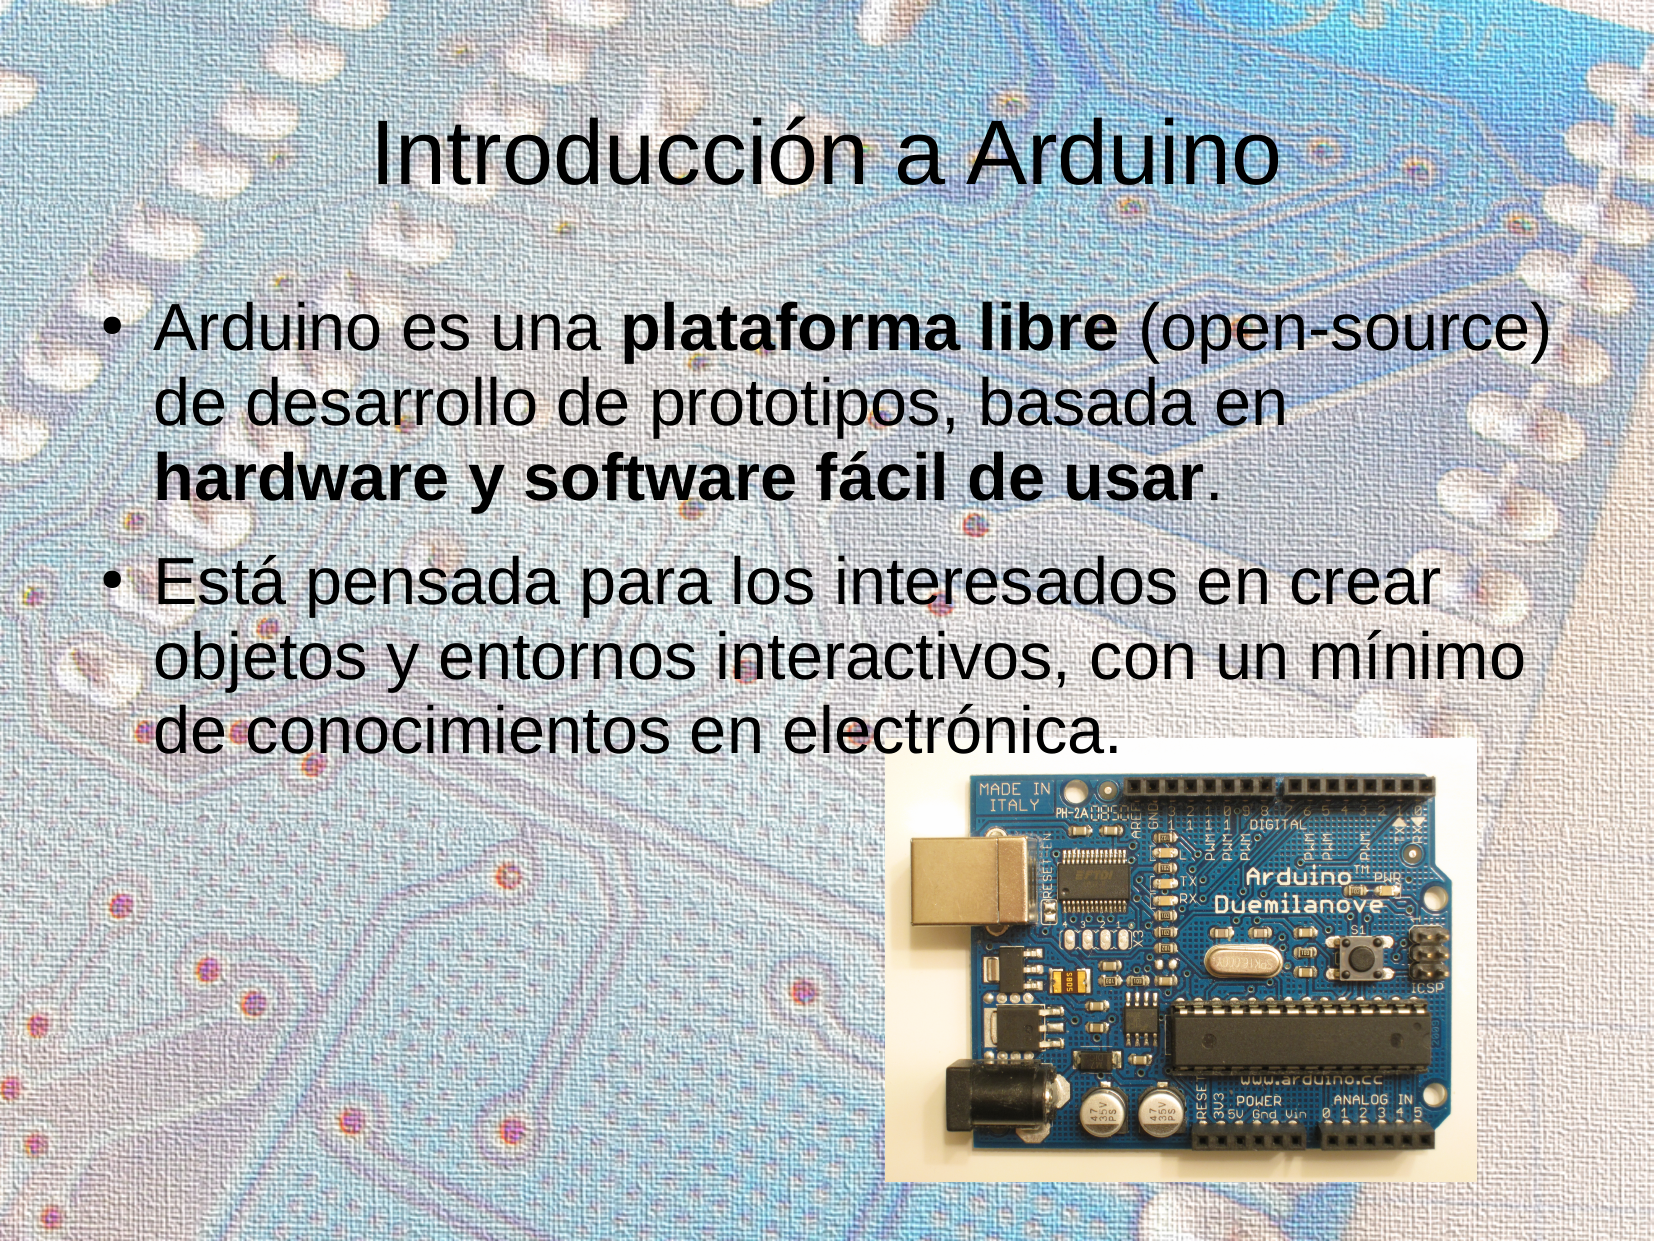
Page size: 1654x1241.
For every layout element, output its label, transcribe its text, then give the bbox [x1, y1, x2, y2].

list Arduino es una plataforma libre (open-source) de desarrollo de prototipos, basada en hardware y software fácil de usar. Está pensada para los interesados en crear objetos y entornos interactivos, con un mínimo de conocimientos en electrónica. [82, 290, 1571, 1109]
title Introducción a Arduino [82, 49, 1571, 257]
picture [0, 0, 1654, 1241]
